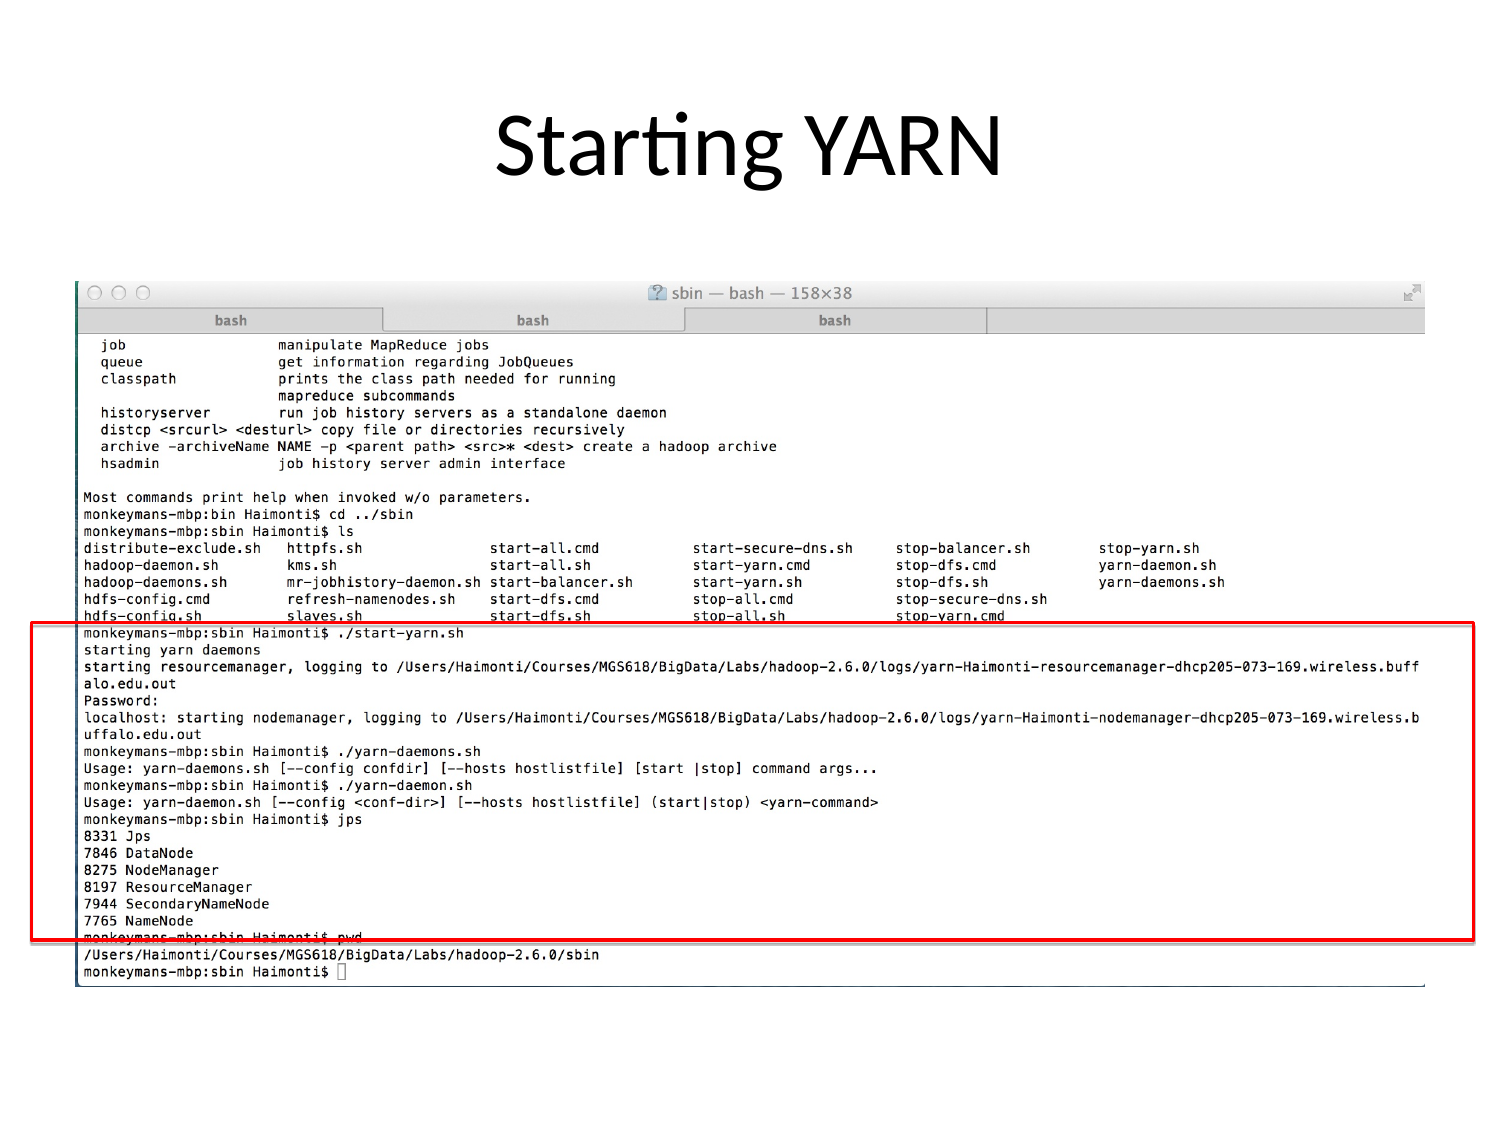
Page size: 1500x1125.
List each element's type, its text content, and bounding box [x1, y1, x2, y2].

title Starting YARN [75, 45, 1425, 233]
picture [75, 628, 1425, 938]
picture [75, 262, 1425, 621]
picture [75, 943, 1425, 1005]
